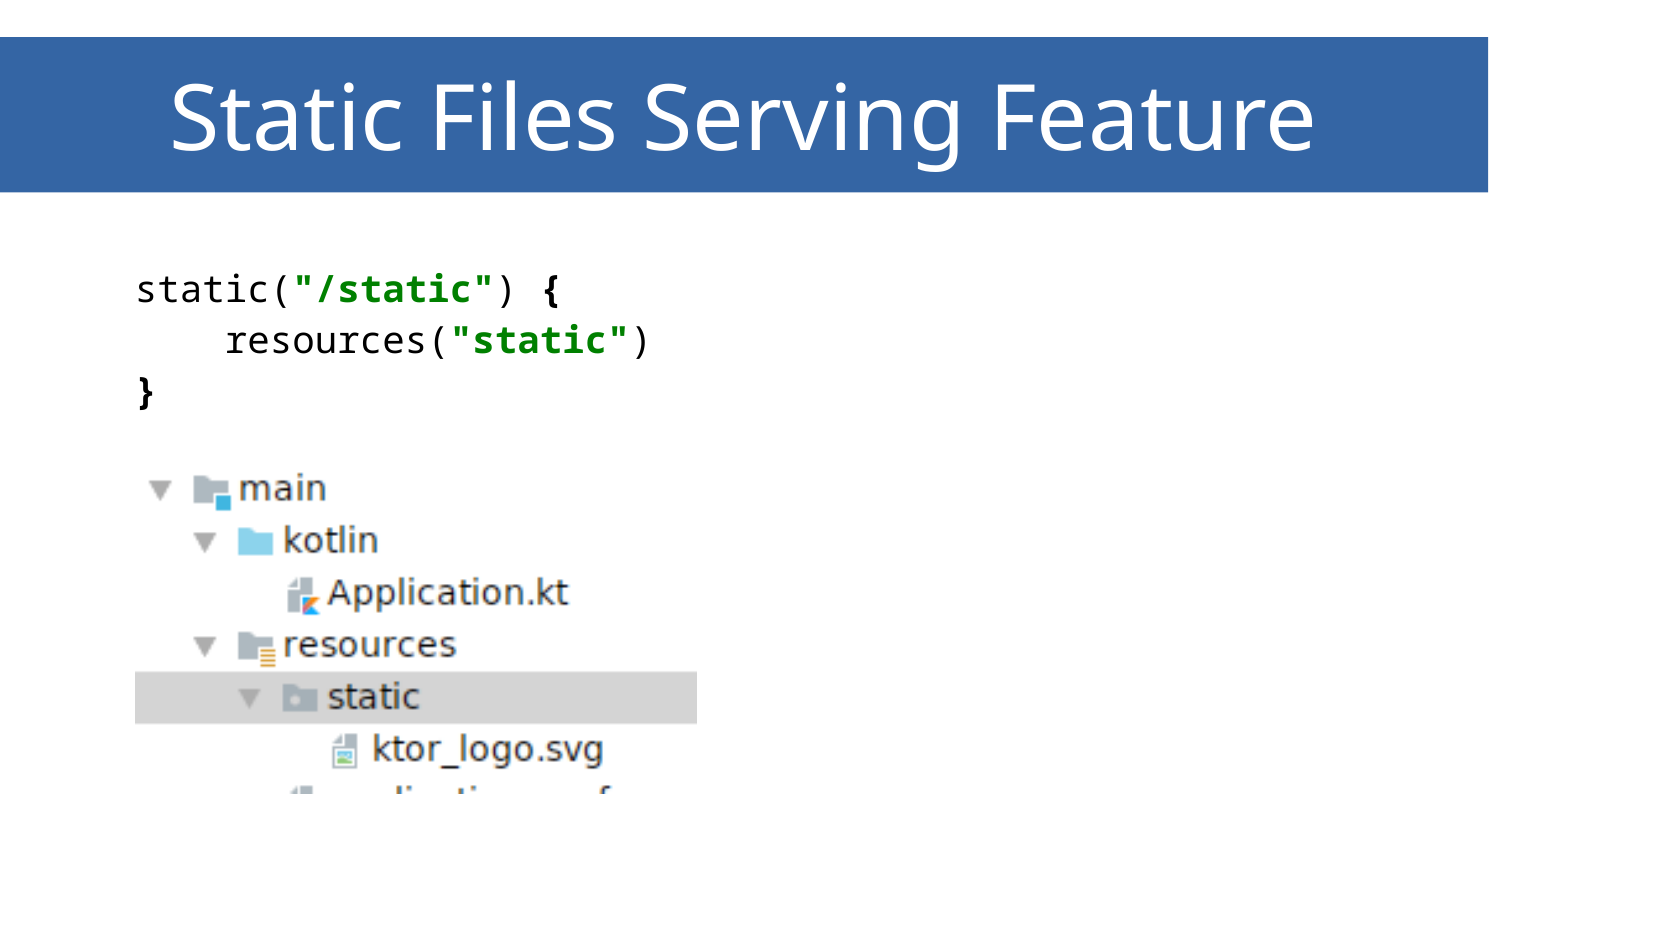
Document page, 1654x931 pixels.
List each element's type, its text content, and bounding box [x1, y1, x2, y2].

picture [135, 464, 697, 795]
title Static Files Serving Feature [0, 37, 1489, 193]
text_box static("/static") { resources("static") } [120, 255, 668, 406]
